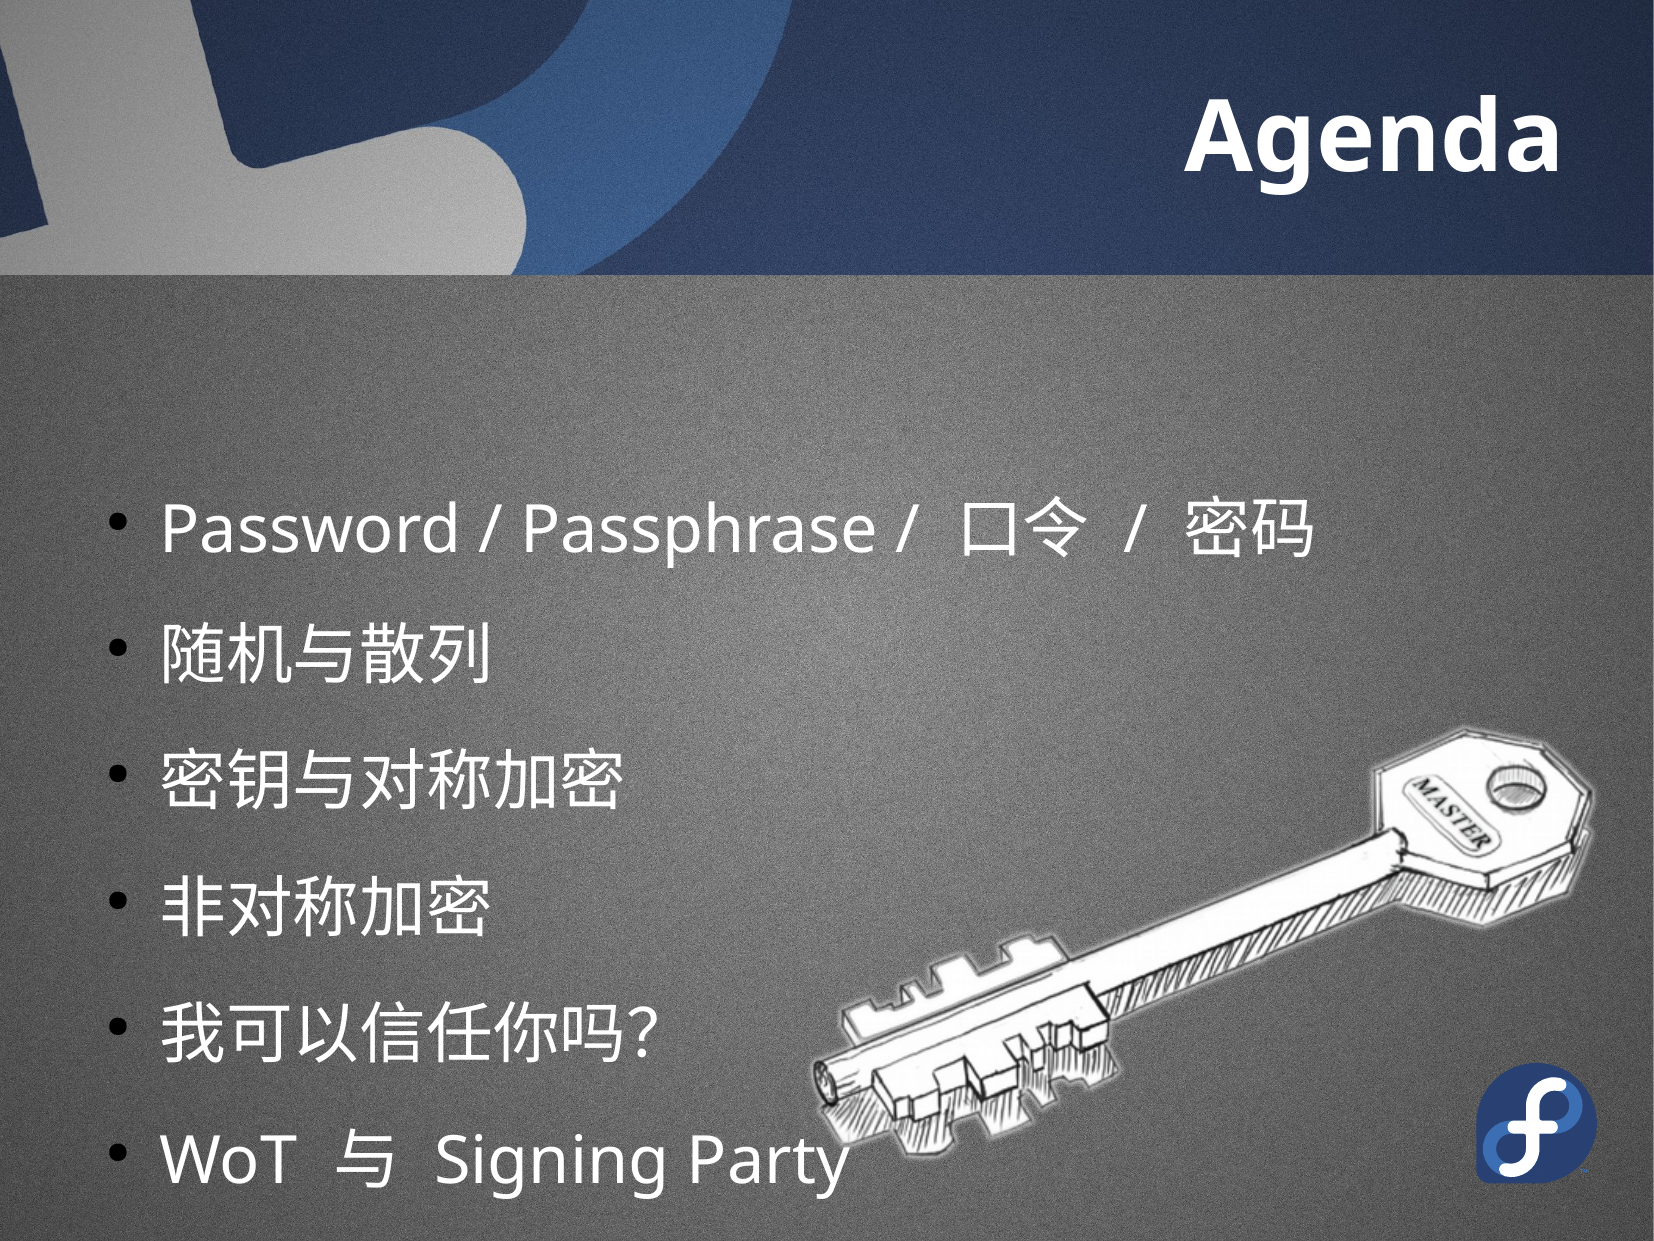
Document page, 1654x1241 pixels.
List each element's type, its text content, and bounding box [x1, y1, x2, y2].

list Password / Passphrase / 口令 / 密码 随机与散列 密钥与对称加密 非对称加密 我可以信任你吗？ WoT 与 Signing Party [88, 354, 1565, 1063]
title Agenda [88, 29, 1565, 237]
picture [0, 0, 1654, 1241]
